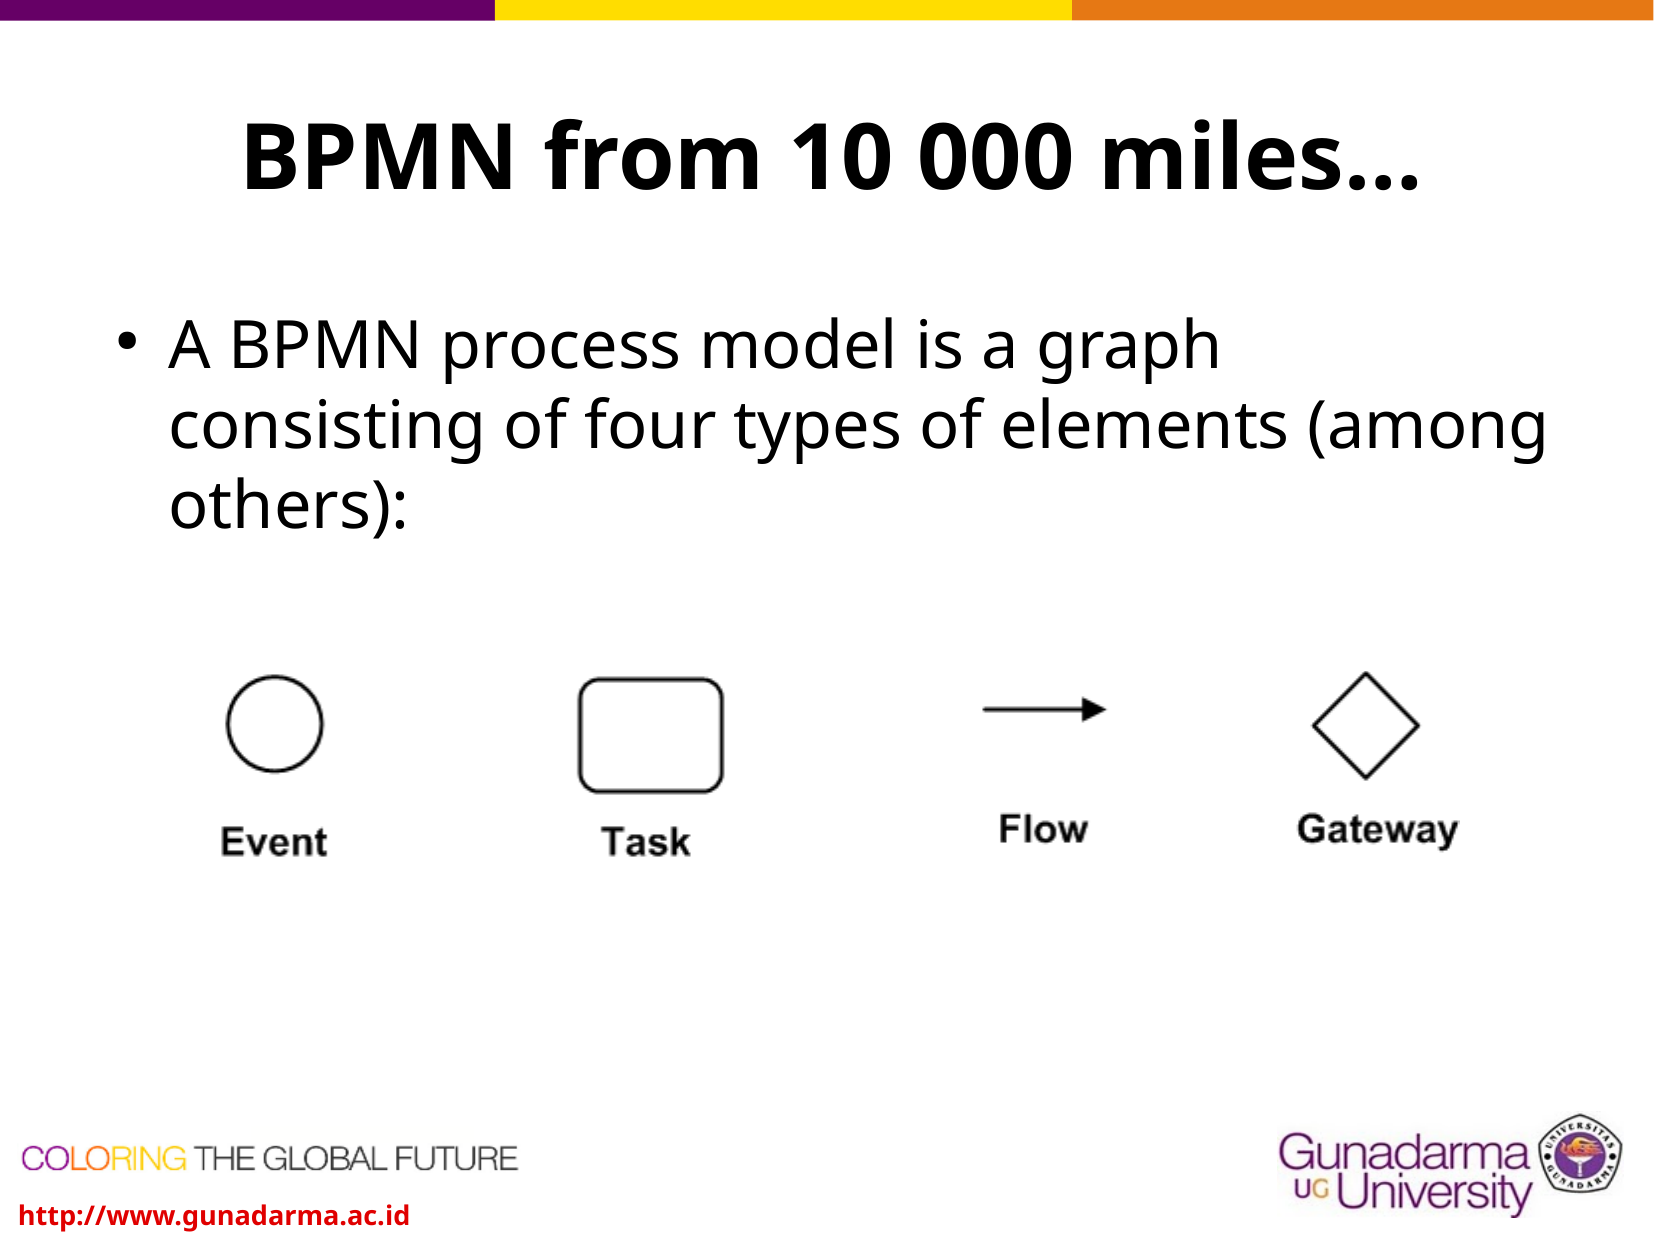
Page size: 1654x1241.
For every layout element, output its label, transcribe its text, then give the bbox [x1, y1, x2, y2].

list A BPMN process model is a graph consisting of four types of elements (among others): [82, 294, 1571, 646]
picture [220, 671, 1460, 867]
title BPMN from 10 000 miles… [82, 49, 1571, 257]
picture [17, 1126, 529, 1189]
picture [1277, 1111, 1624, 1218]
